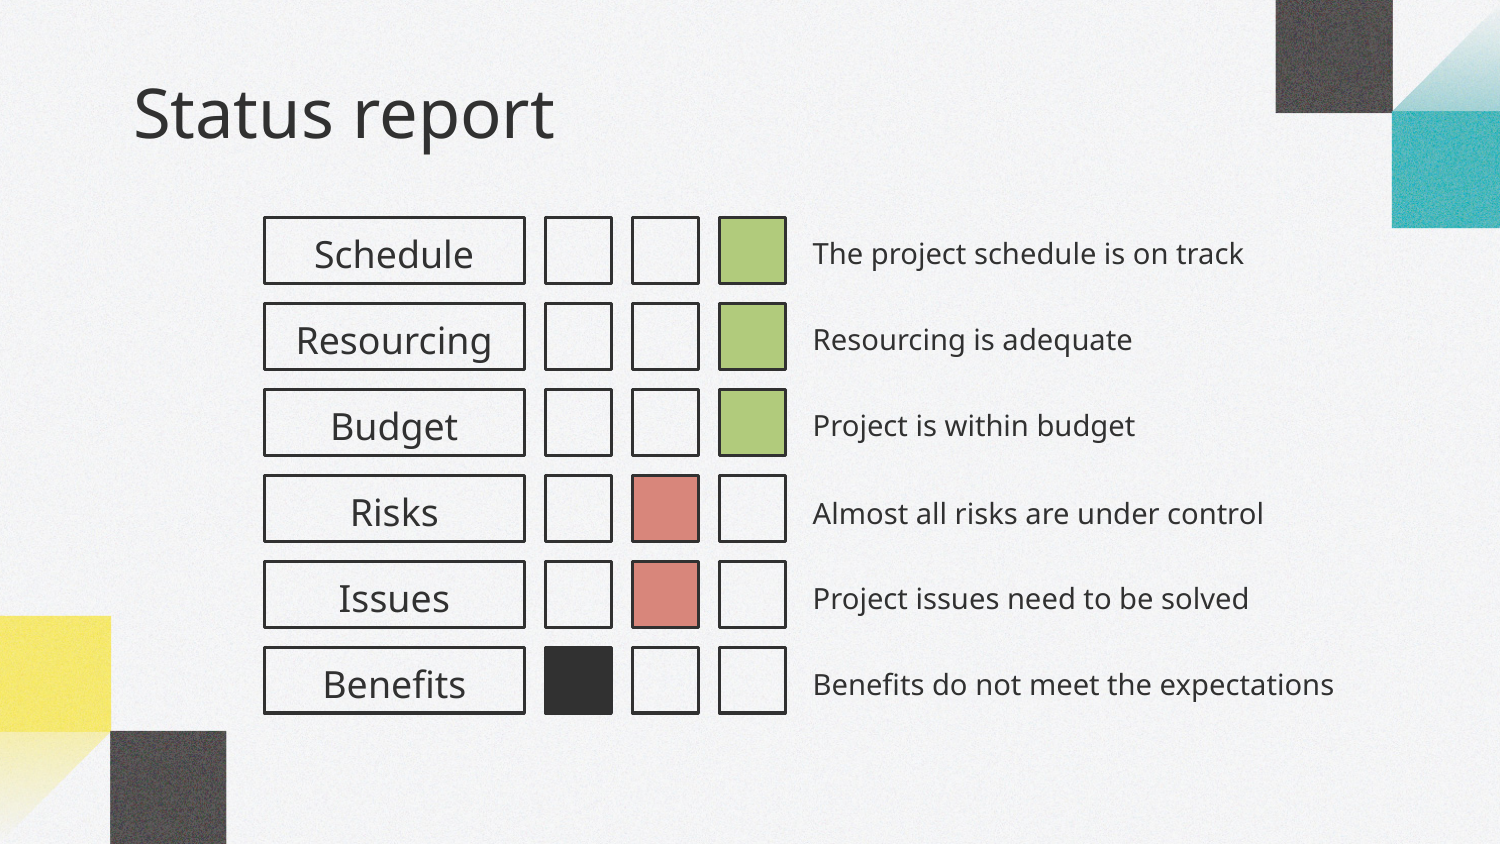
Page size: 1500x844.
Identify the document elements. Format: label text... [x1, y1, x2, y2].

subtitle Resourcing is adequate [797, 303, 1382, 370]
subtitle Almost all risks are under control [797, 476, 1382, 543]
text_box [719, 389, 786, 456]
subtitle Benefits do not meet the expectations [797, 648, 1382, 715]
subtitle Benefits [264, 647, 525, 713]
text_box [719, 303, 786, 370]
subtitle Risks [264, 475, 525, 542]
picture [0, 0, 1500, 844]
subtitle Resourcing [264, 303, 525, 370]
text_box [719, 217, 786, 284]
subtitle Project is within budget [797, 388, 1382, 455]
subtitle Issues [264, 561, 525, 628]
subtitle Schedule [264, 217, 525, 284]
subtitle Project issues need to be solved [797, 562, 1382, 629]
subtitle The project schedule is on track [797, 217, 1382, 284]
text_box [632, 475, 699, 542]
text_box [632, 561, 699, 628]
title Status report [118, 63, 1159, 158]
text_box [545, 647, 612, 713]
subtitle Budget [264, 389, 525, 456]
